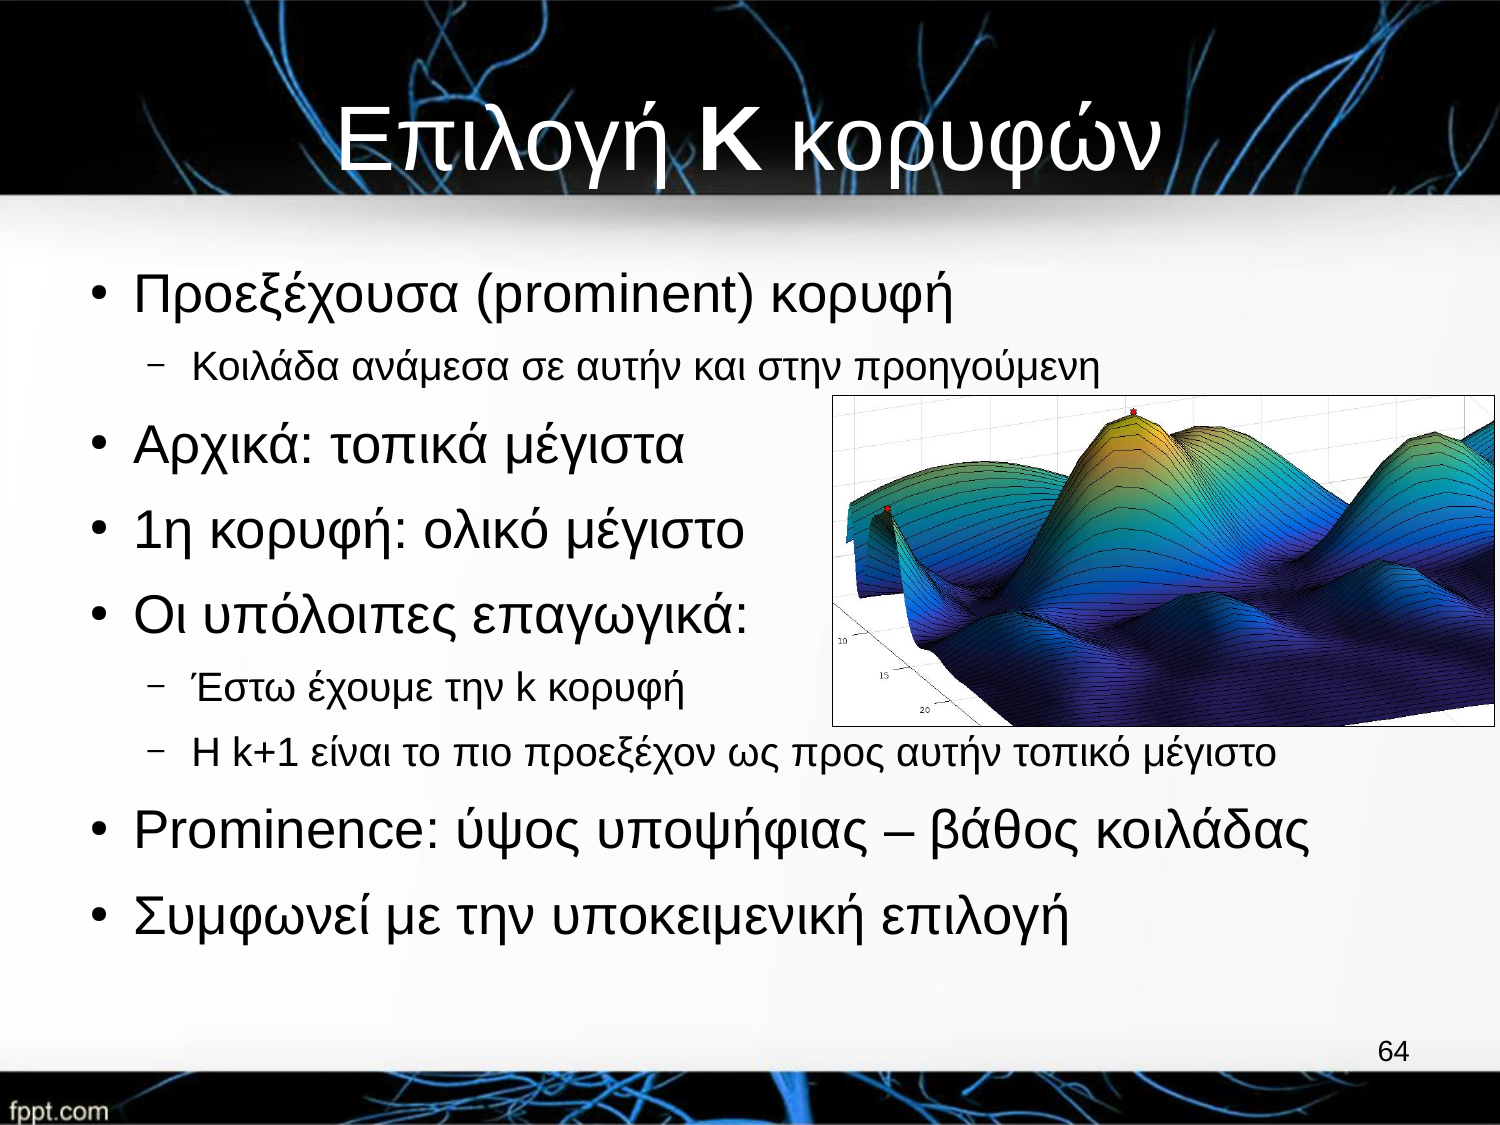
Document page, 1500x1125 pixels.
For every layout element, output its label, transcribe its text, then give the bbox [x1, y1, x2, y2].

list Προεξέχουσα (prominent) κορυφή Κοιλάδα ανάμεσα σε αυτήν και στην προηγούμενη Αρχικά: τοπικά μέγιστα 1η κορυφή: ολικό μέγιστο Οι υπόλοιπες επαγωγικά: Έστω έχουμε την k κορυφή Η k+1 είναι το πιο προεξέχον ως προς αυτήν τοπικό μέγιστο Prominence: ύψος υποψήφιας – βάθος κοιλάδας Συμφωνεί με την υποκειμενική επιλογή [75, 263, 1456, 953]
title Επιλογή Κ κορυφών [75, 44, 1425, 233]
picture [0, 0, 1500, 1125]
